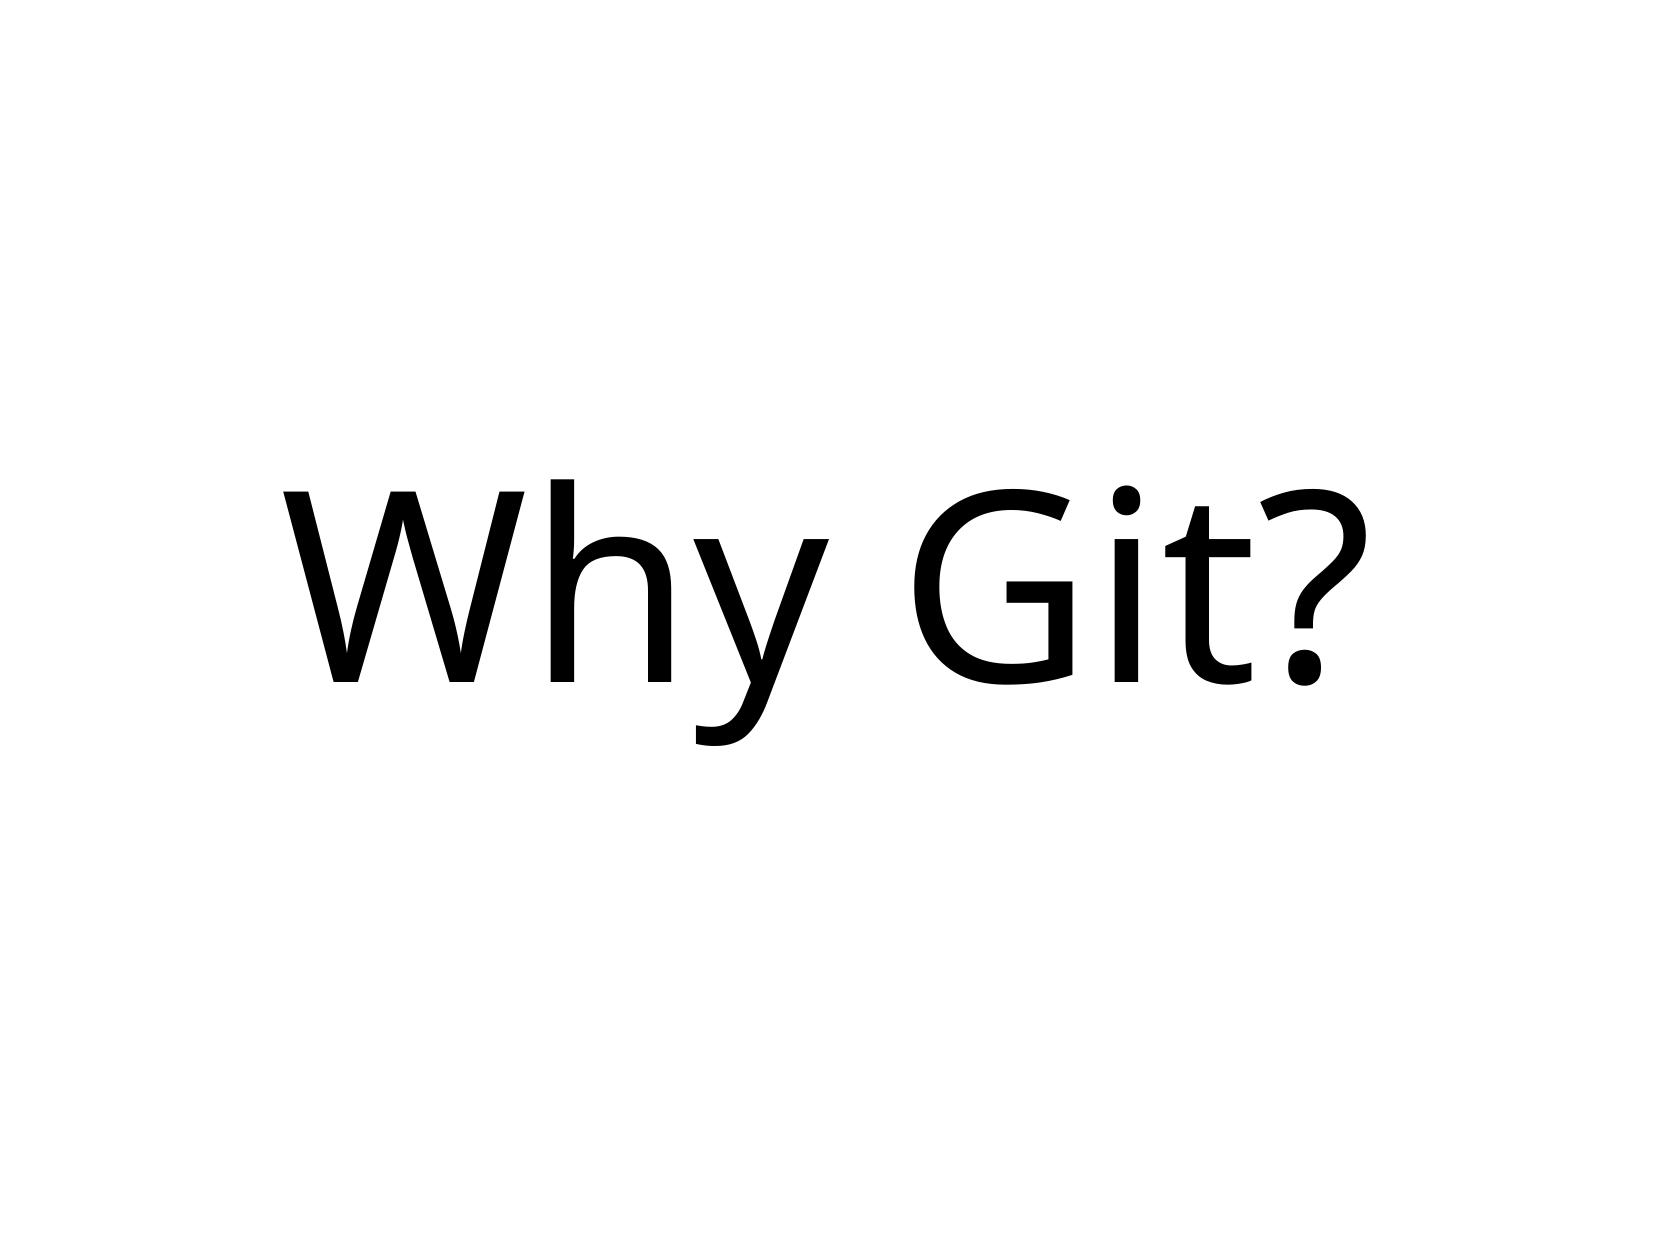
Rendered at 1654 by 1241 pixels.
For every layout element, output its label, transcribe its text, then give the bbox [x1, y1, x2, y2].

subtitle Why Git? [82, 56, 1571, 1102]
